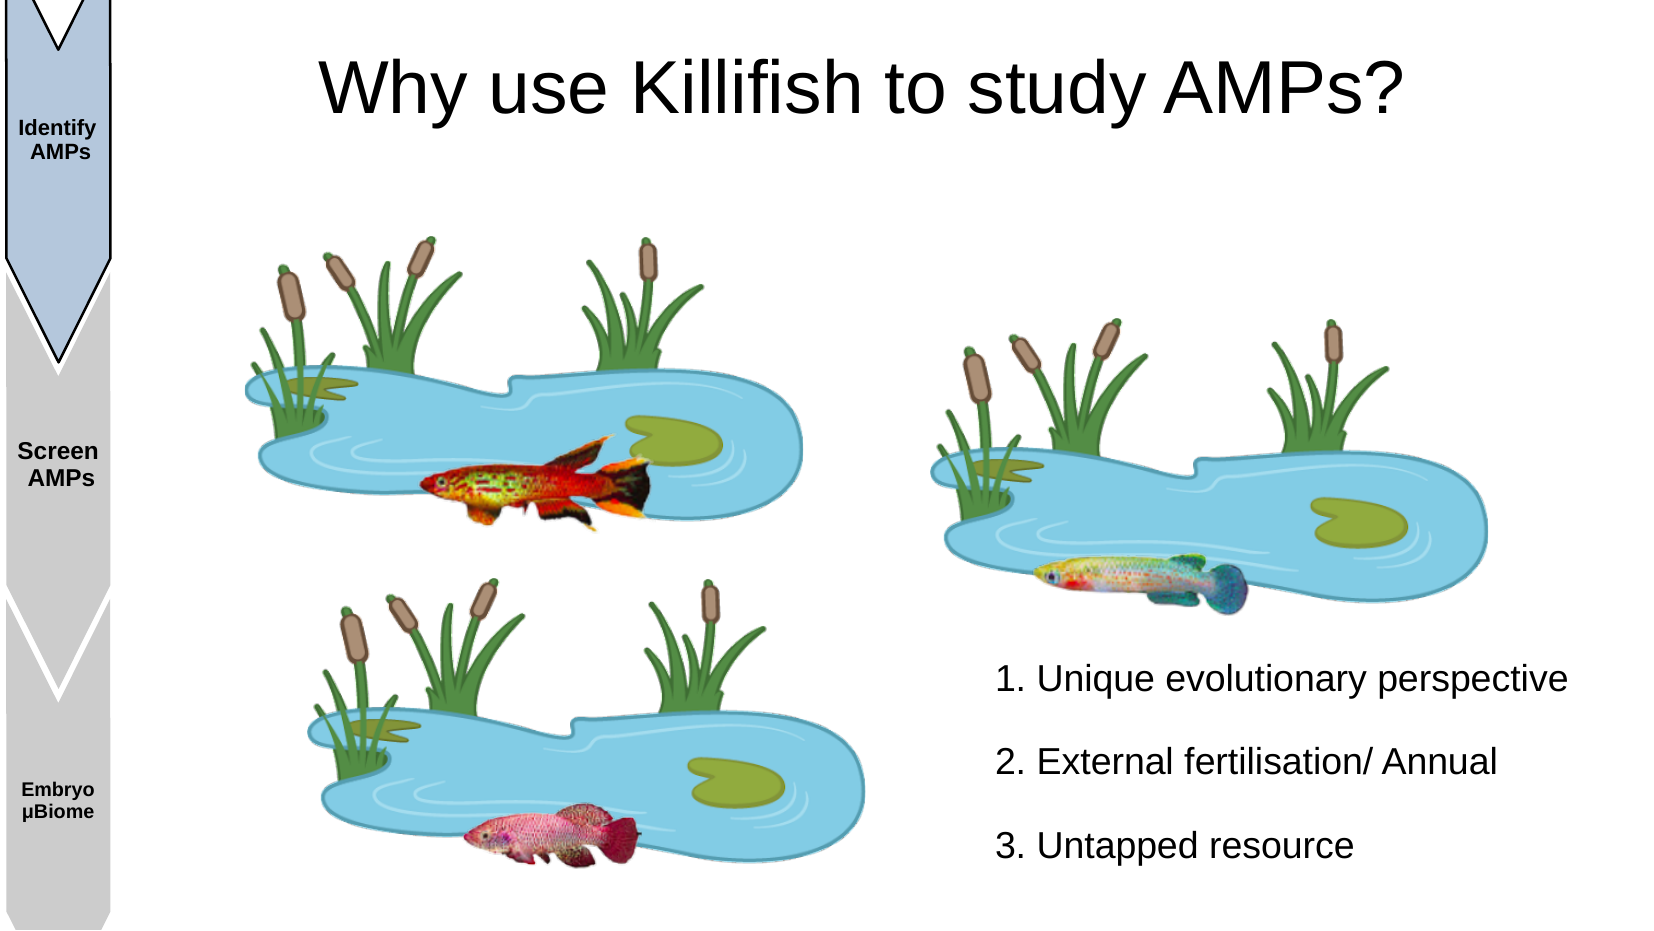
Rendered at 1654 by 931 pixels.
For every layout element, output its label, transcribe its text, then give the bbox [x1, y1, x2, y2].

picture [0, 0, 866, 931]
text_box 1. Unique evolutionary perspective 2. External fertilisation/ Annual 3. Untapped resource [980, 649, 1607, 917]
picture [930, 318, 1489, 638]
title Why use Killifish to study AMPs? [546, 10, 1607, 166]
